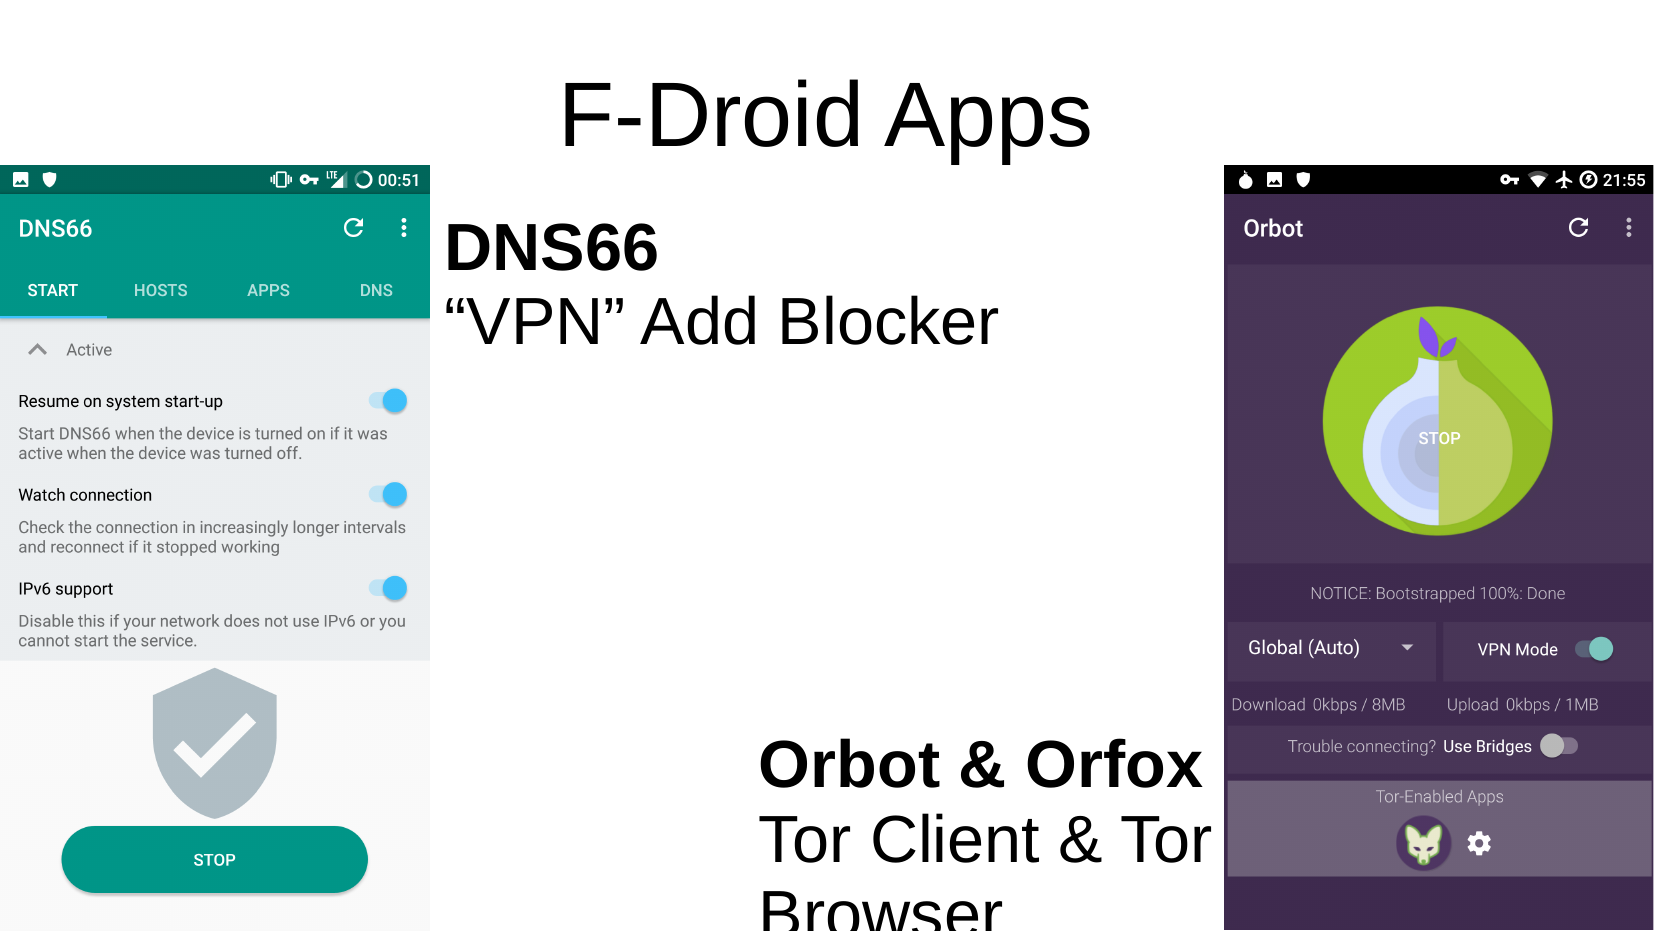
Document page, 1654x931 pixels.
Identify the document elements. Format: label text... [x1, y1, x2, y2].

picture [0, 165, 430, 931]
text_box Orbot & Orfox Tor Client & Tor Browser [744, 720, 1224, 931]
picture [1224, 165, 1654, 931]
title F-Droid Apps [82, 37, 1571, 193]
text_box DNS66 “VPN” Add Blocker [430, 202, 1021, 346]
